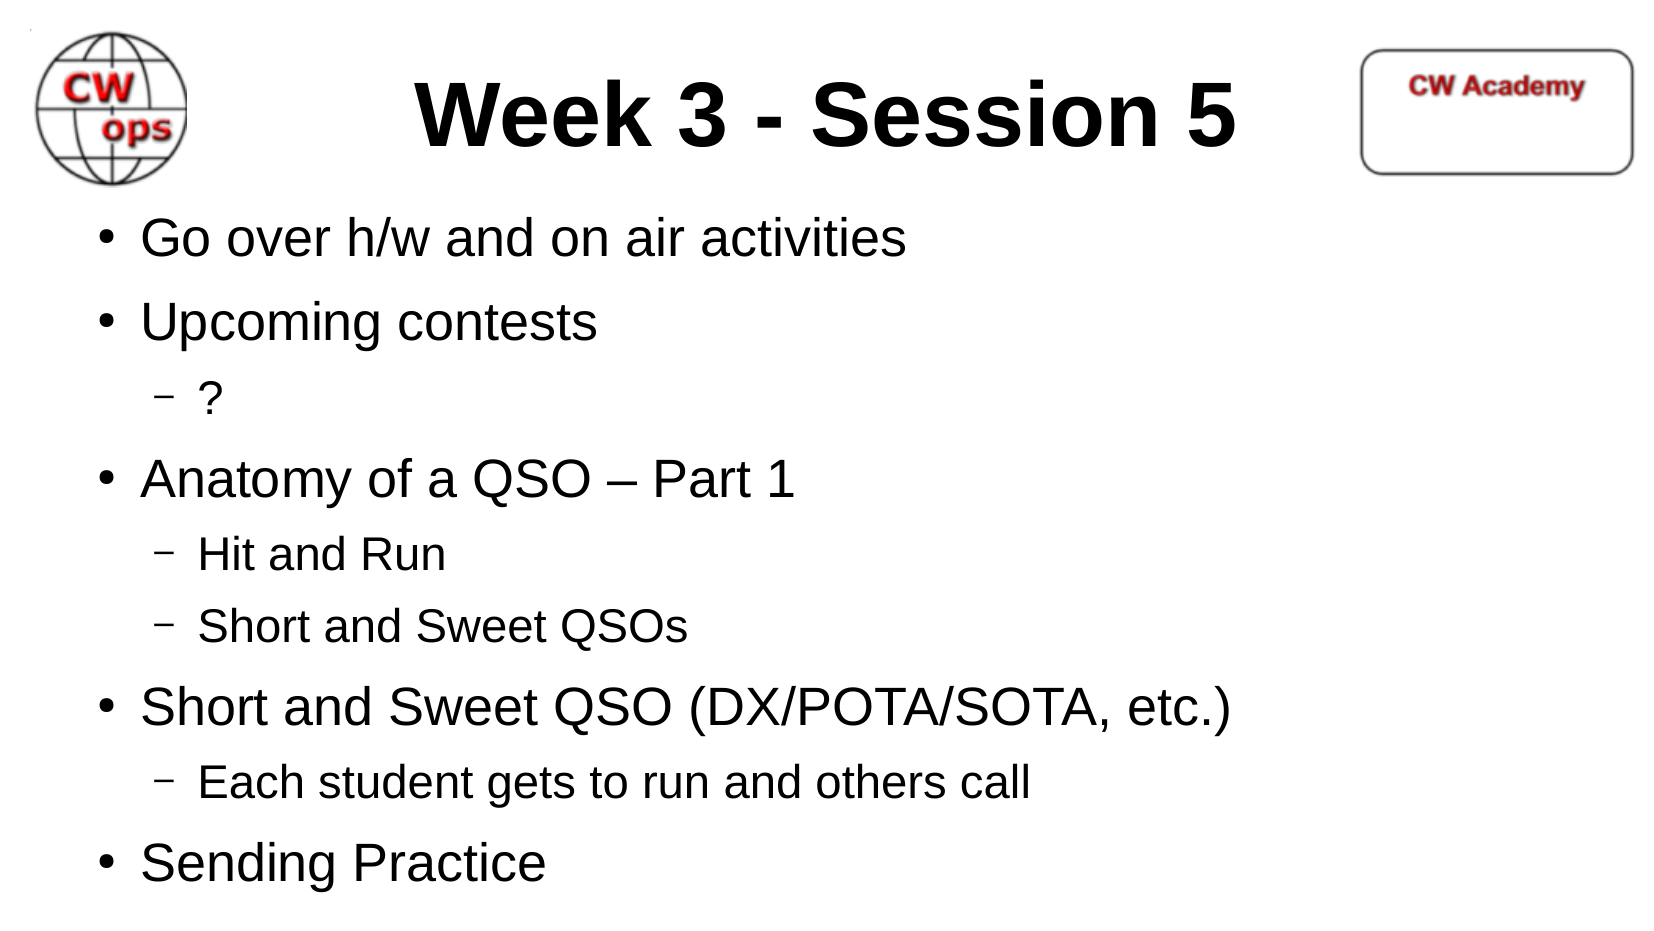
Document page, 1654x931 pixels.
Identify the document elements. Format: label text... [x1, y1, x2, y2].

list Go over h/w and on air activities Upcoming contests ? Anatomy of a QSO – Part 1 Hit and Run Short and Sweet QSOs Short and Sweet QSO (DX/POTA/SOTA, etc.) Each student gets to run and others call Sending Practice [82, 207, 1571, 897]
title Week 3 - Session 5 [82, 37, 1571, 193]
picture [30, 29, 187, 194]
picture [1571, 37, 1640, 186]
